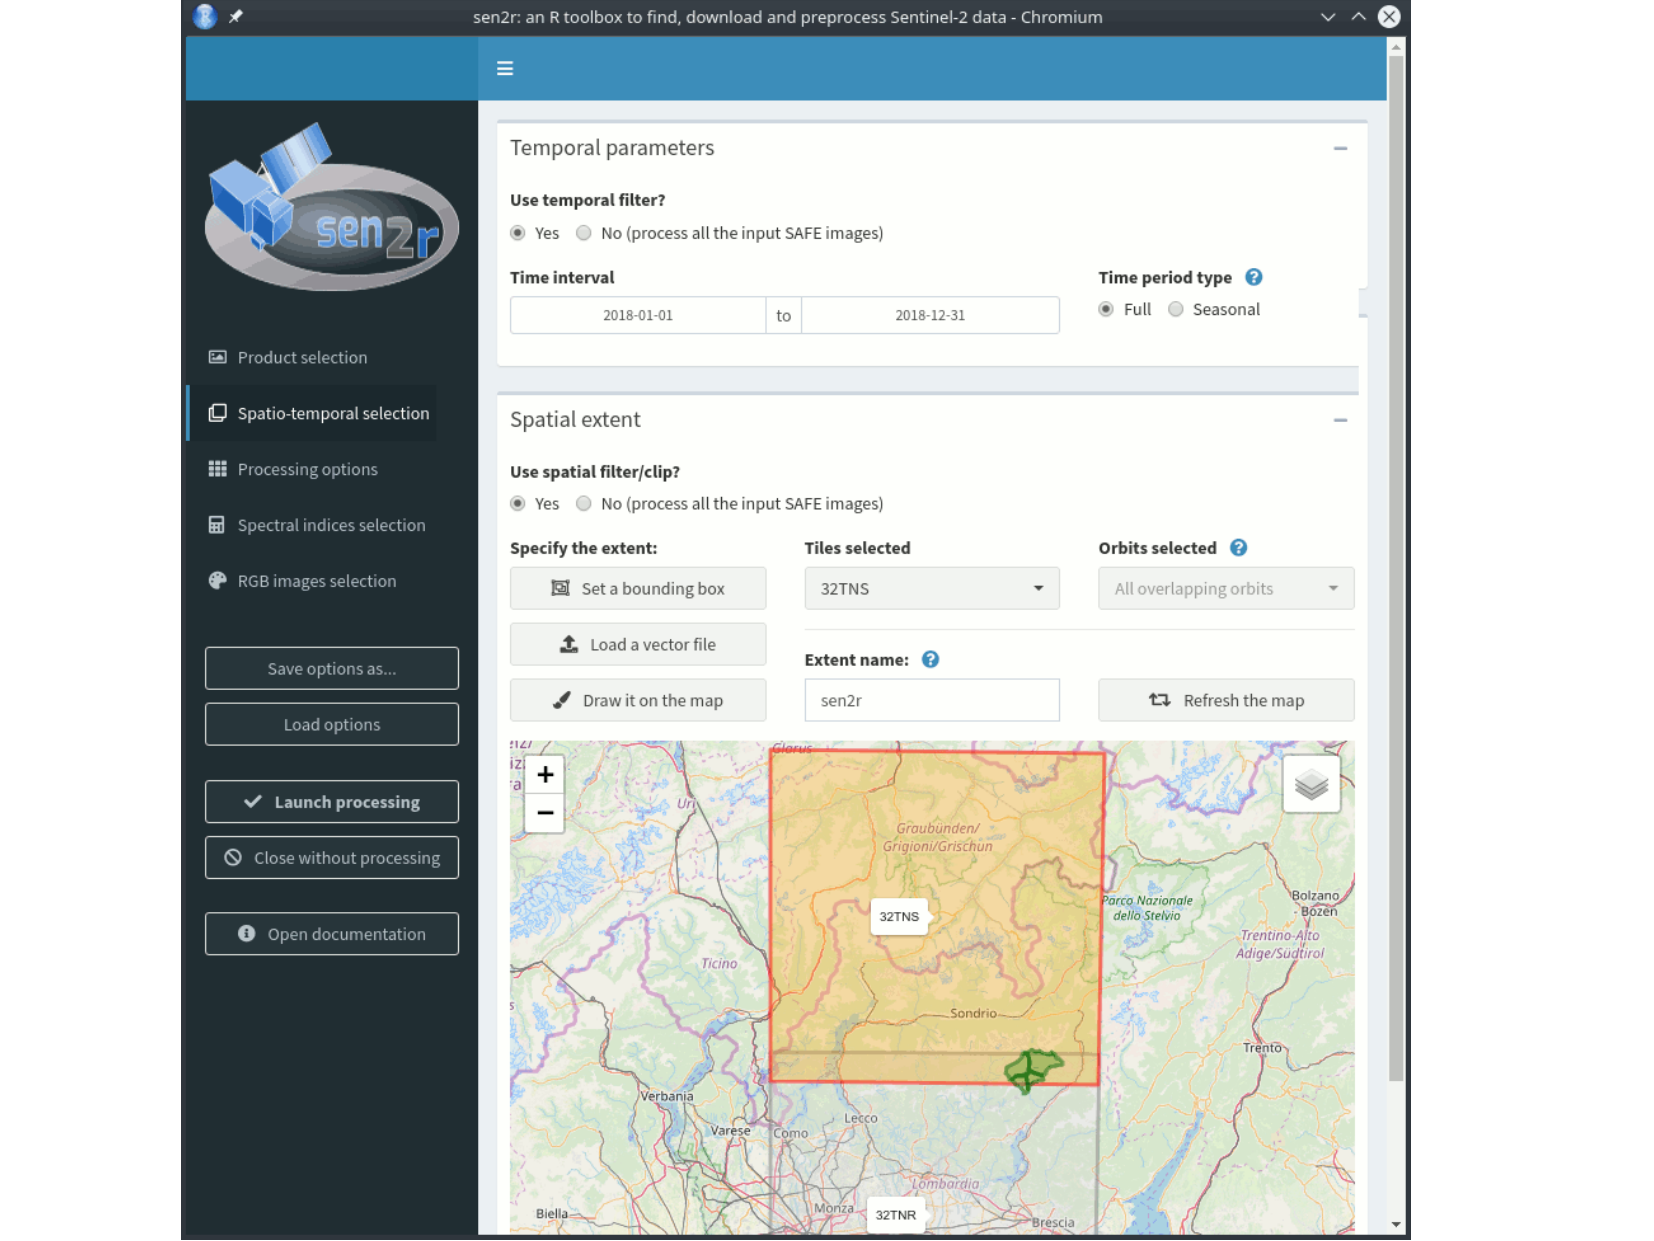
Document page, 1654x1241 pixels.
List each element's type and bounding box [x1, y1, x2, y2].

picture [181, 0, 1411, 1240]
